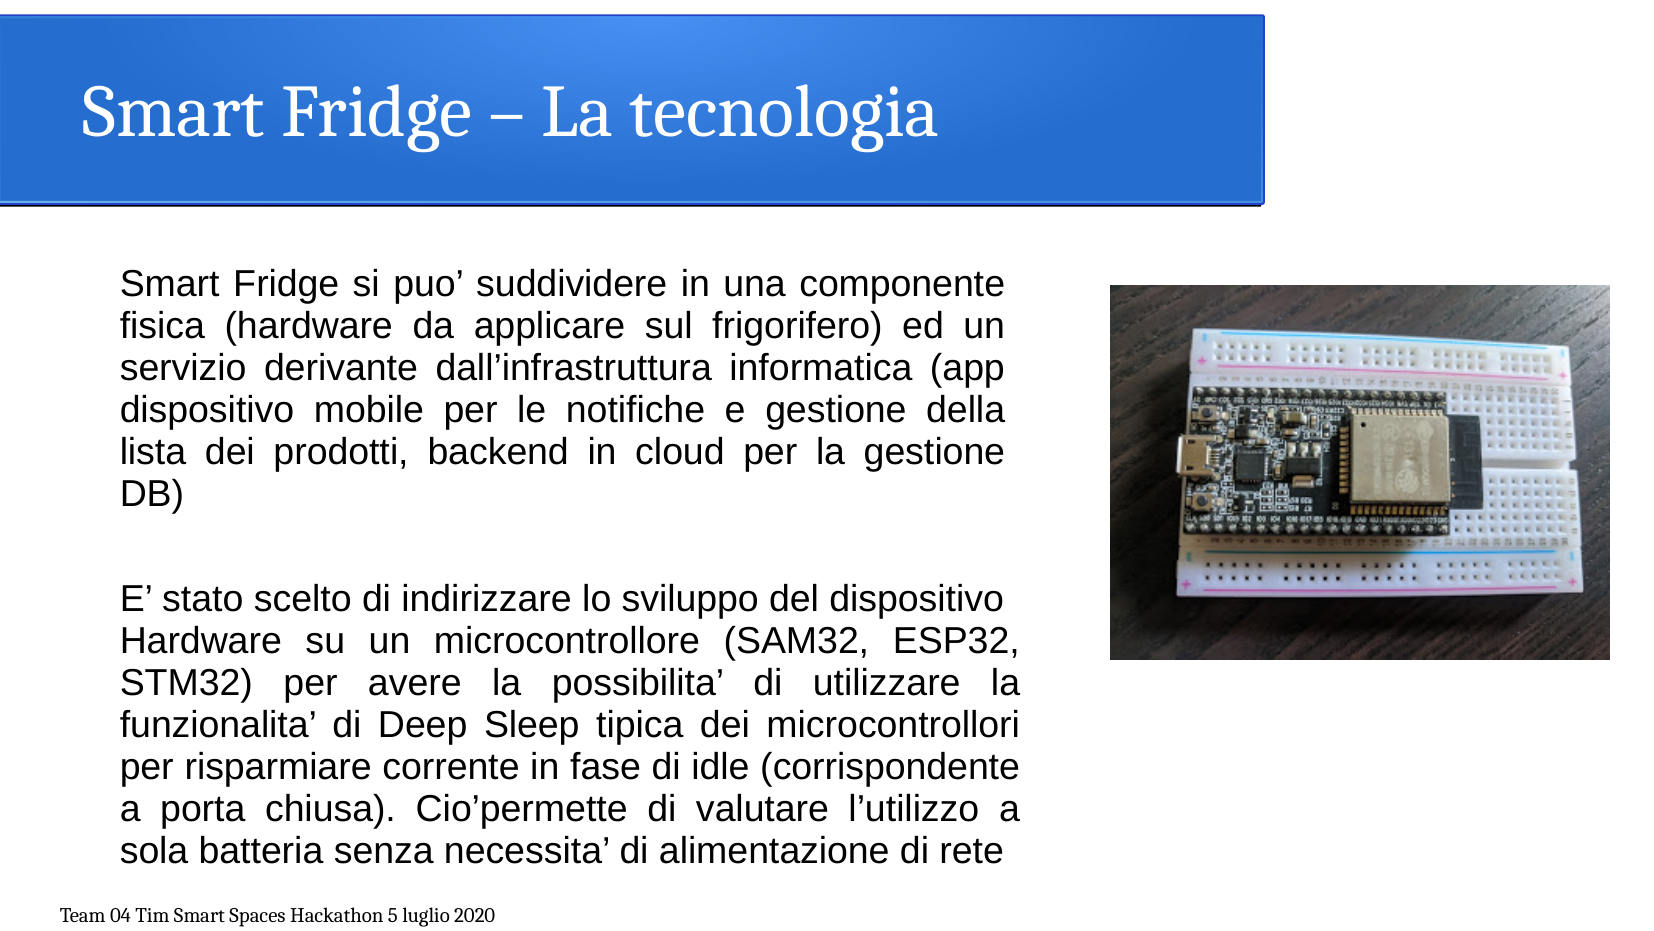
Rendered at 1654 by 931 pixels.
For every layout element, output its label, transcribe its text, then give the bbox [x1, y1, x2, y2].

text_box E’ stato scelto di indirizzare lo sviluppo del dispositivo Hardware su un microcontrollore (SAM32, ESP32, STM32) per avere la possibilita’ di utilizzare la funzionalita’ di Deep Sleep tipica dei microcontrollori per risparmiare corrente in fase di idle (corrispondente a porta chiusa). Cio’permette di valutare l’utilizzo a sola batteria senza necessita’ di alimentazione di rete [105, 570, 1036, 879]
picture [1110, 285, 1610, 661]
title Smart Fridge – La tecnologia [82, 35, 1235, 189]
text_box Smart Fridge si puo’ suddividere in una componente fisica (hardware da applicare sul frigorifero) ed un servizio derivante dall’infrastruttura informatica (app dispositivo mobile per le notifiche e gestione della lista dei prodotti, backend in cloud per la gestione DB) [105, 255, 1021, 522]
text_box Team 04 Tim Smart Spaces Hackathon 5 luglio 2020 [45, 896, 616, 931]
